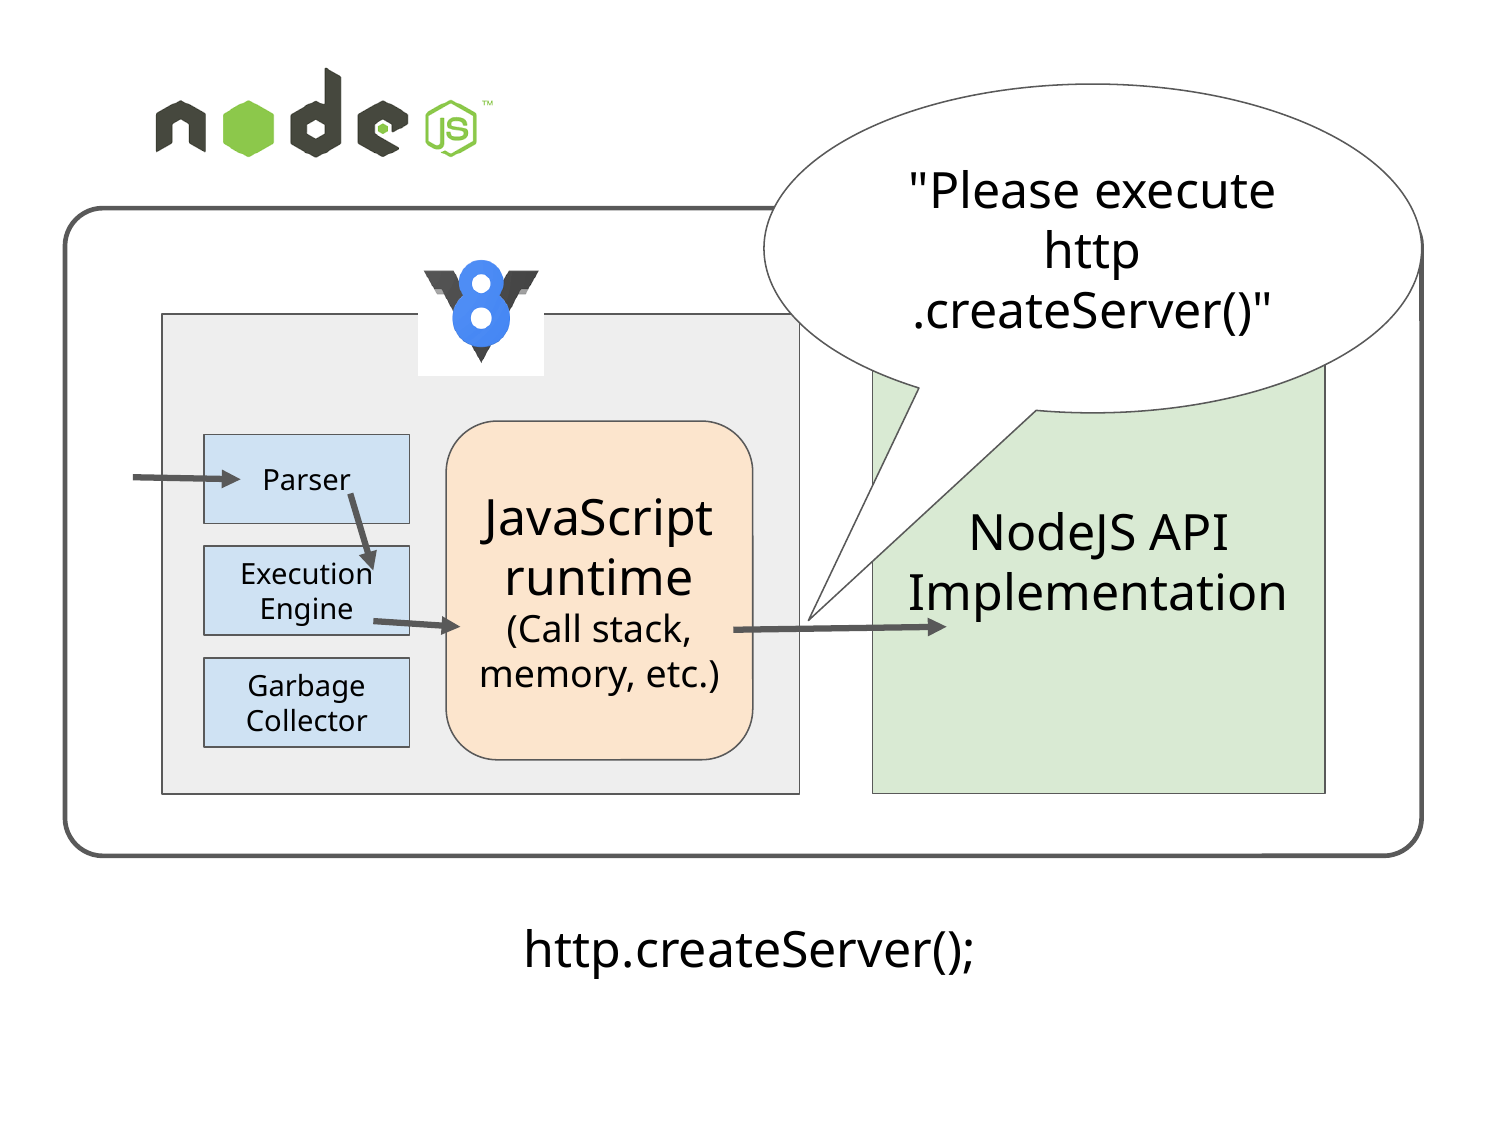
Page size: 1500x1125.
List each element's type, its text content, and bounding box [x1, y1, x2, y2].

text_box Execution Engine [204, 545, 410, 635]
text_box Garbage Collector [204, 658, 410, 748]
text_box "Please execute http .createServer()" [763, 84, 1422, 621]
picture [418, 249, 544, 376]
text_box NodeJS API Implementation [872, 371, 918, 484]
text_box [161, 481, 800, 794]
text_box NodeJS API Implementation [872, 365, 1326, 794]
text_box Parser [204, 434, 410, 524]
text_box JavaScript runtime (Call stack, memory, etc.) [446, 421, 753, 760]
picture [132, 53, 501, 179]
text_box http.createServer(); [240, 902, 1260, 1026]
text_box [161, 314, 800, 626]
